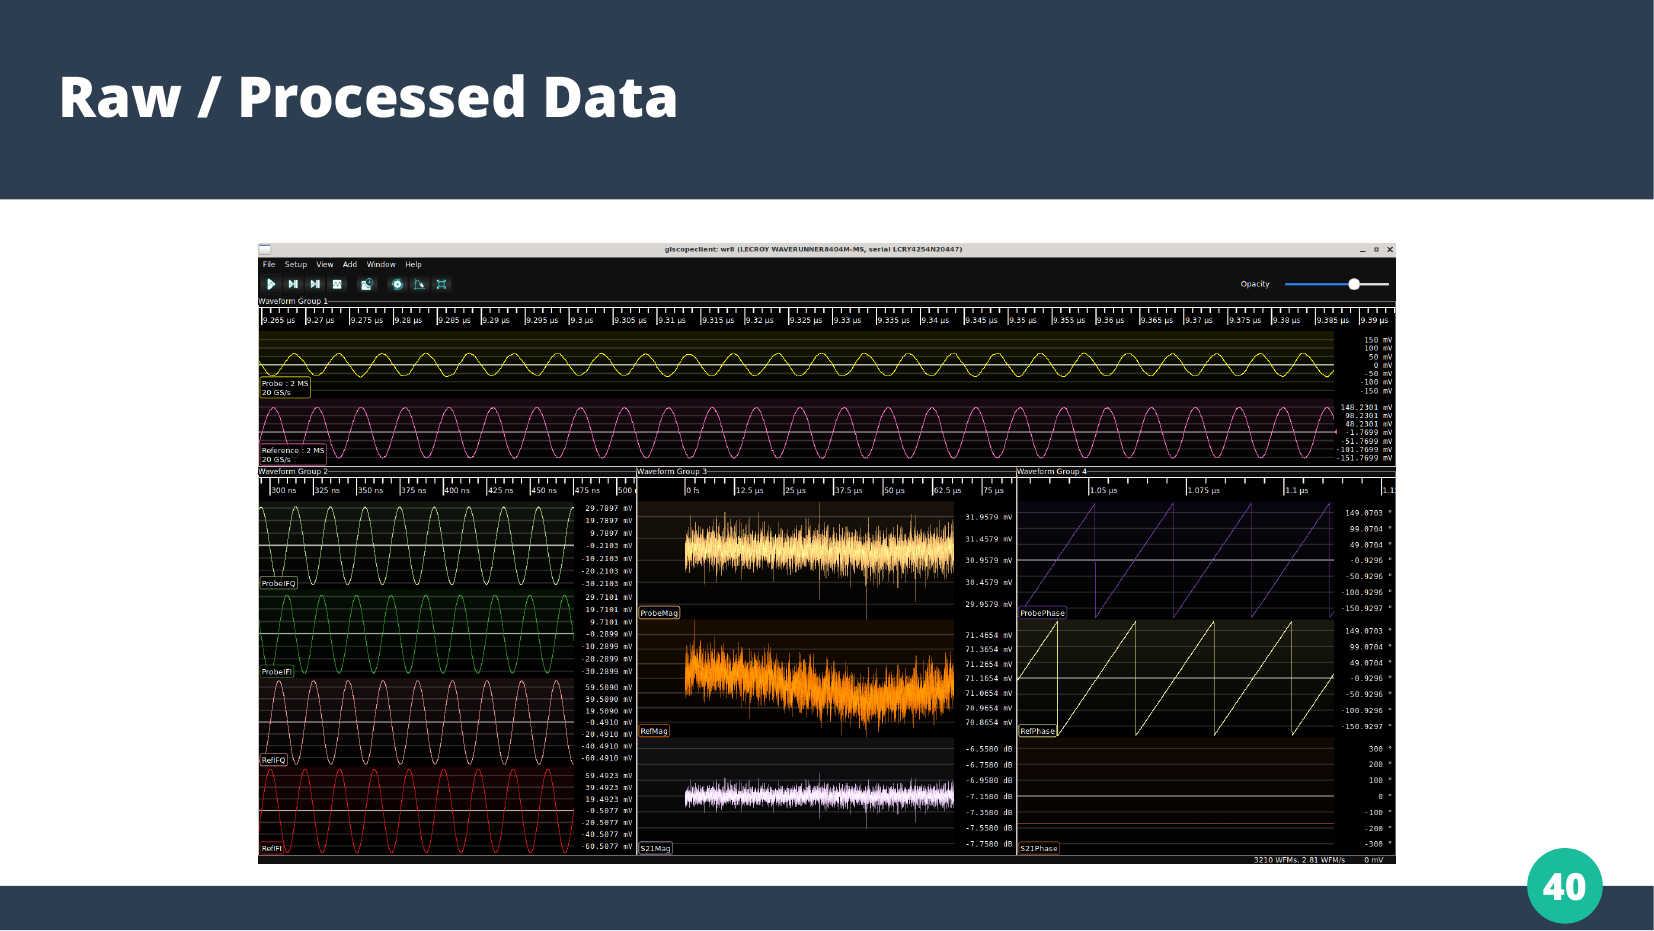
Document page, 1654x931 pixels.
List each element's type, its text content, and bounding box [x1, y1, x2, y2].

title Raw / Processed Data [59, 37, 1595, 155]
picture [258, 243, 1396, 864]
